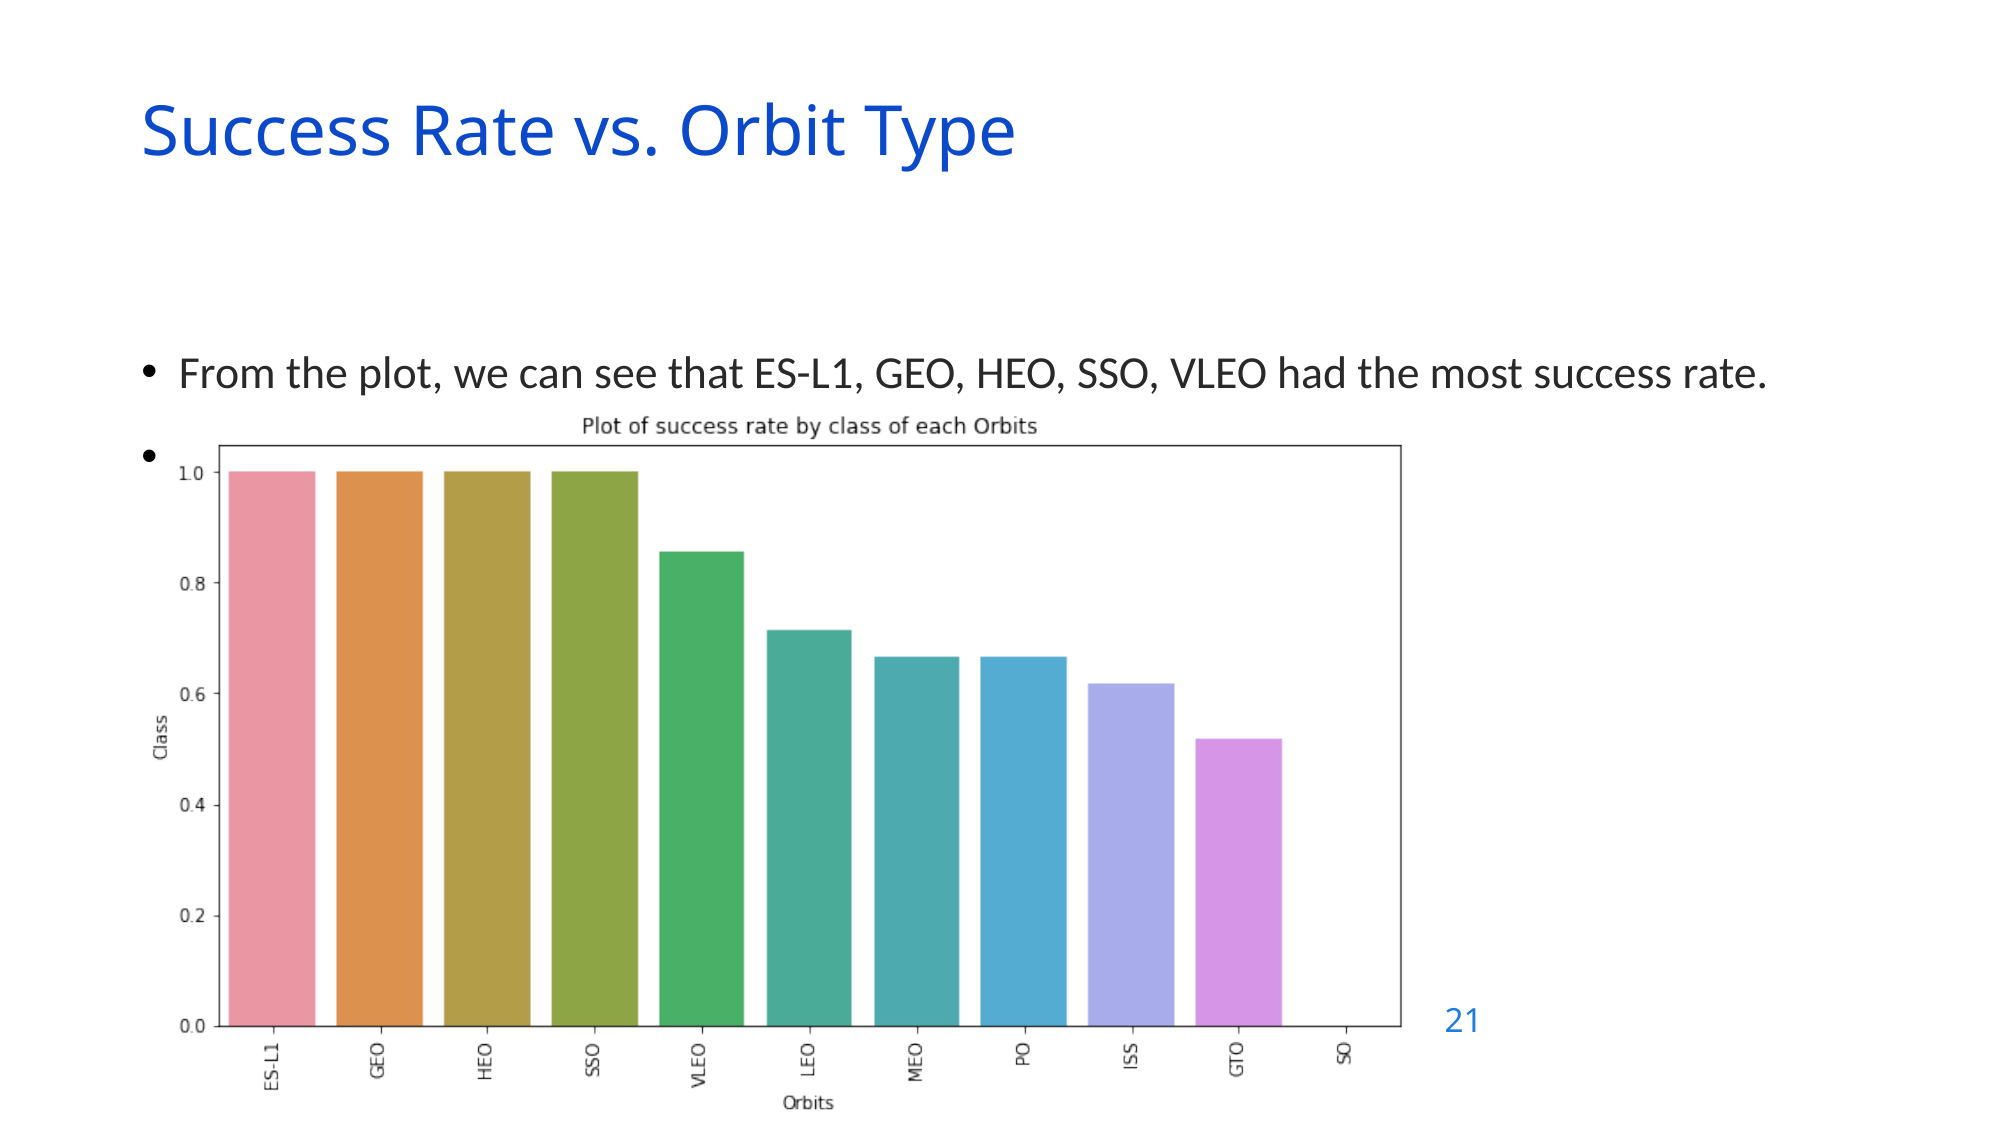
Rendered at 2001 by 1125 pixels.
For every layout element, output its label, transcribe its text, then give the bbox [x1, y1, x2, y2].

text_box Success Rate vs. Orbit Type [126, 88, 1852, 179]
list From the plot, we can see that ES-L1, GEO, HEO, SSO, VLEO had the most success rate. [126, 341, 1882, 967]
slide_number 21 [1429, 988, 1880, 1055]
picture [141, 404, 1413, 1125]
